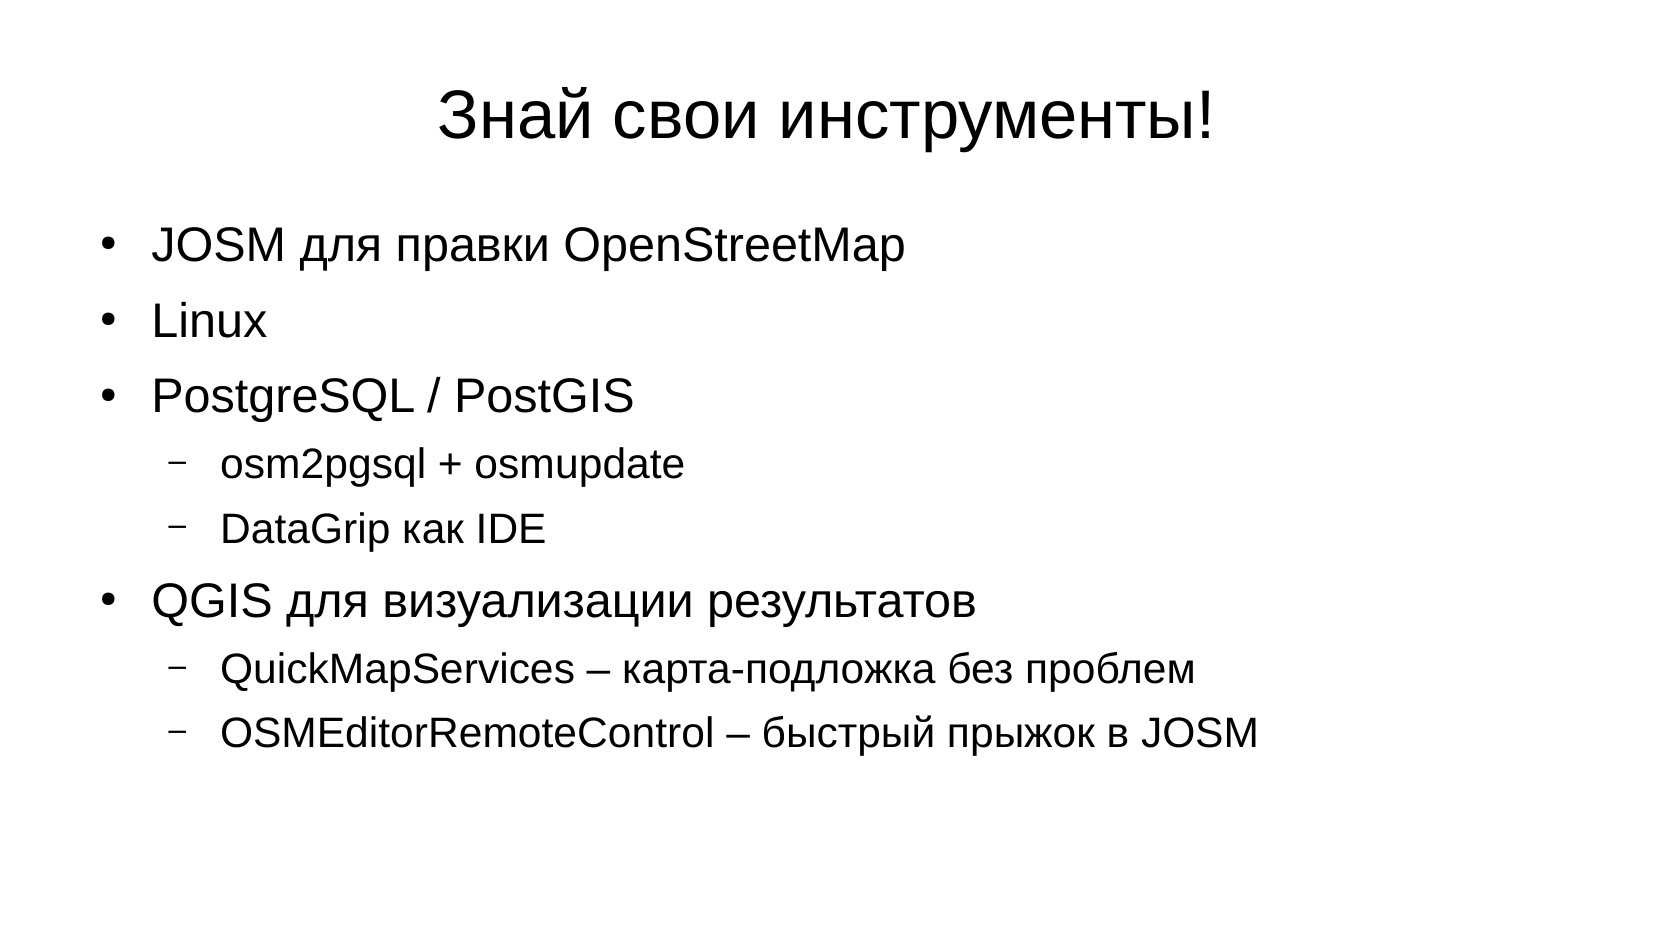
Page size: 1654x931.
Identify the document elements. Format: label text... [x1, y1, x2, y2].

list JOSM для правки OpenStreetMap Linux PostgreSQL / PostGIS osm2pgsql + osmupdate DataGrip как IDE QGIS для визуализации результатов QuickMapServices – карта-подложка без проблем OSMEditorRemoteControl – быстрый прыжок в JOSM [82, 217, 1571, 757]
title Знай свои инструменты! [82, 36, 1571, 193]
